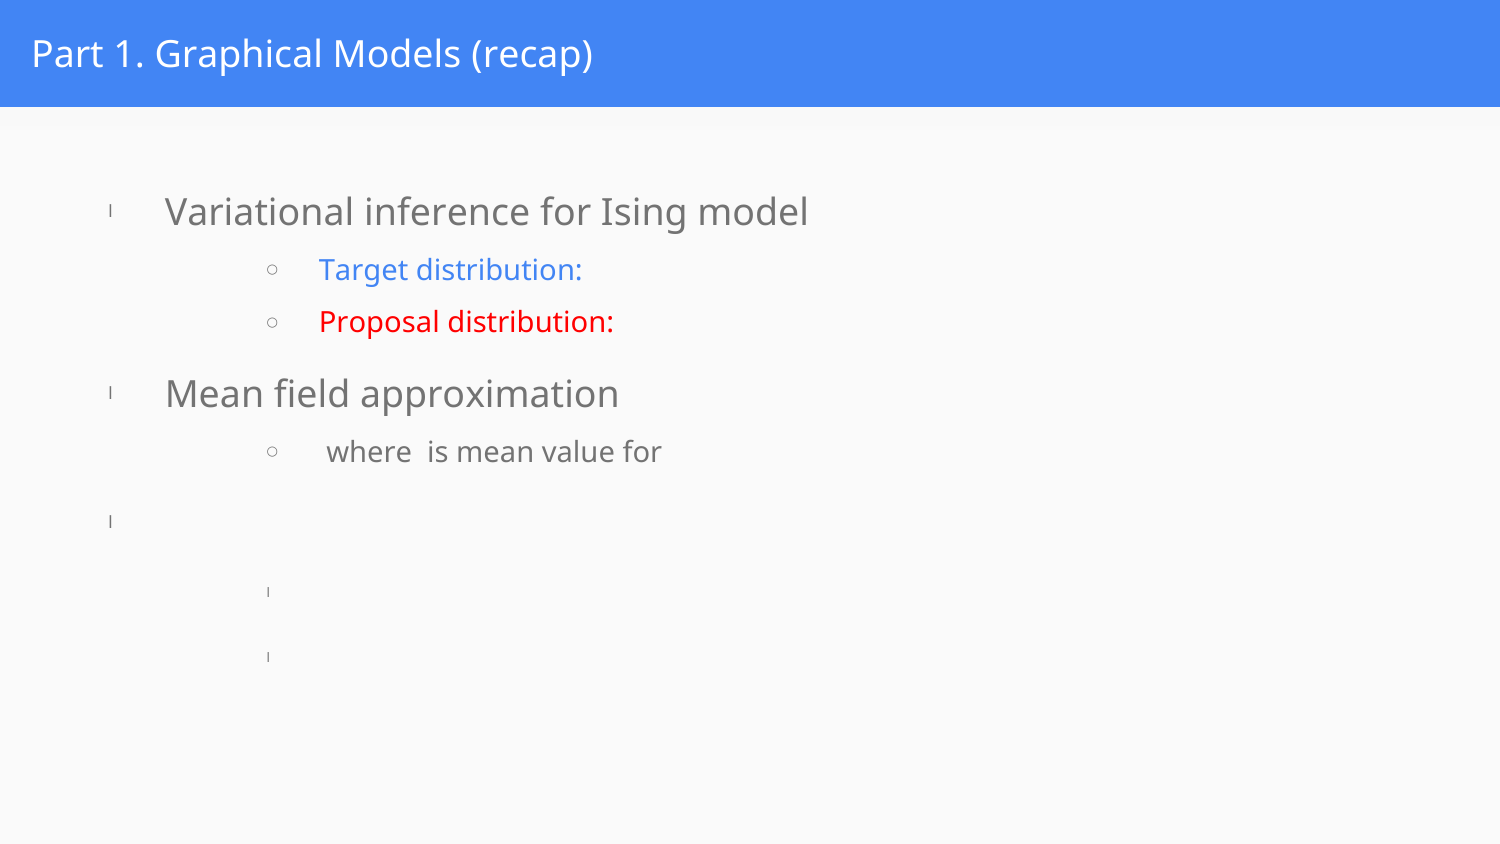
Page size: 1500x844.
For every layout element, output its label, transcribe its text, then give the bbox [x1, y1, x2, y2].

text_box Variational inference for Ising model Target distribution: Proposal distribution: Mean field approximation where is mean value for [55, 166, 1448, 844]
title Part 1. Graphical Models (recap) [16, 2, 1465, 102]
